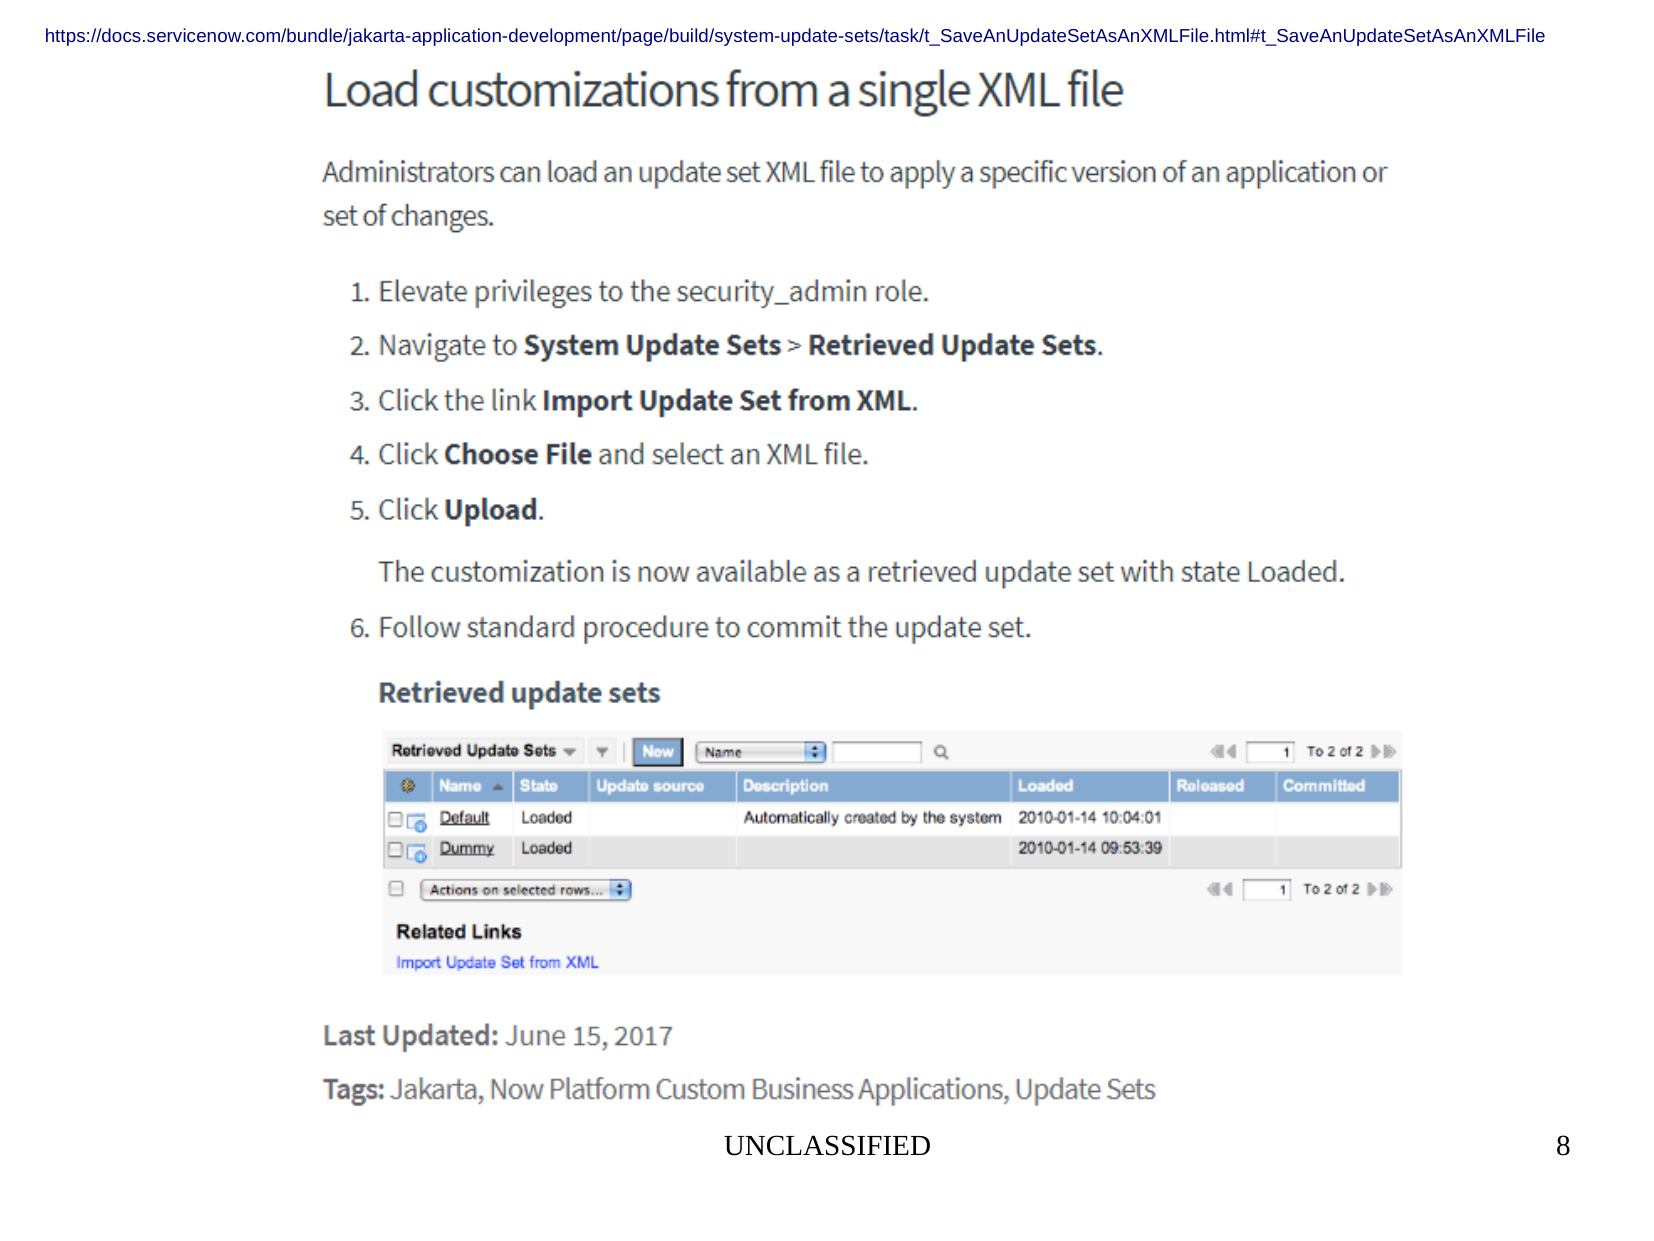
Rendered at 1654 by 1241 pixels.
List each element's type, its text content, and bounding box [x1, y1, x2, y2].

text_box https://docs.servicenow.com/bundle/jakarta-application-development/page/build/system-update-sets/task/t_SaveAnUpdateSetAsAnXMLFile.html#t_SaveAnUpdateSetAsAnXMLFile [30, 18, 1606, 76]
picture [285, 76, 1426, 1126]
